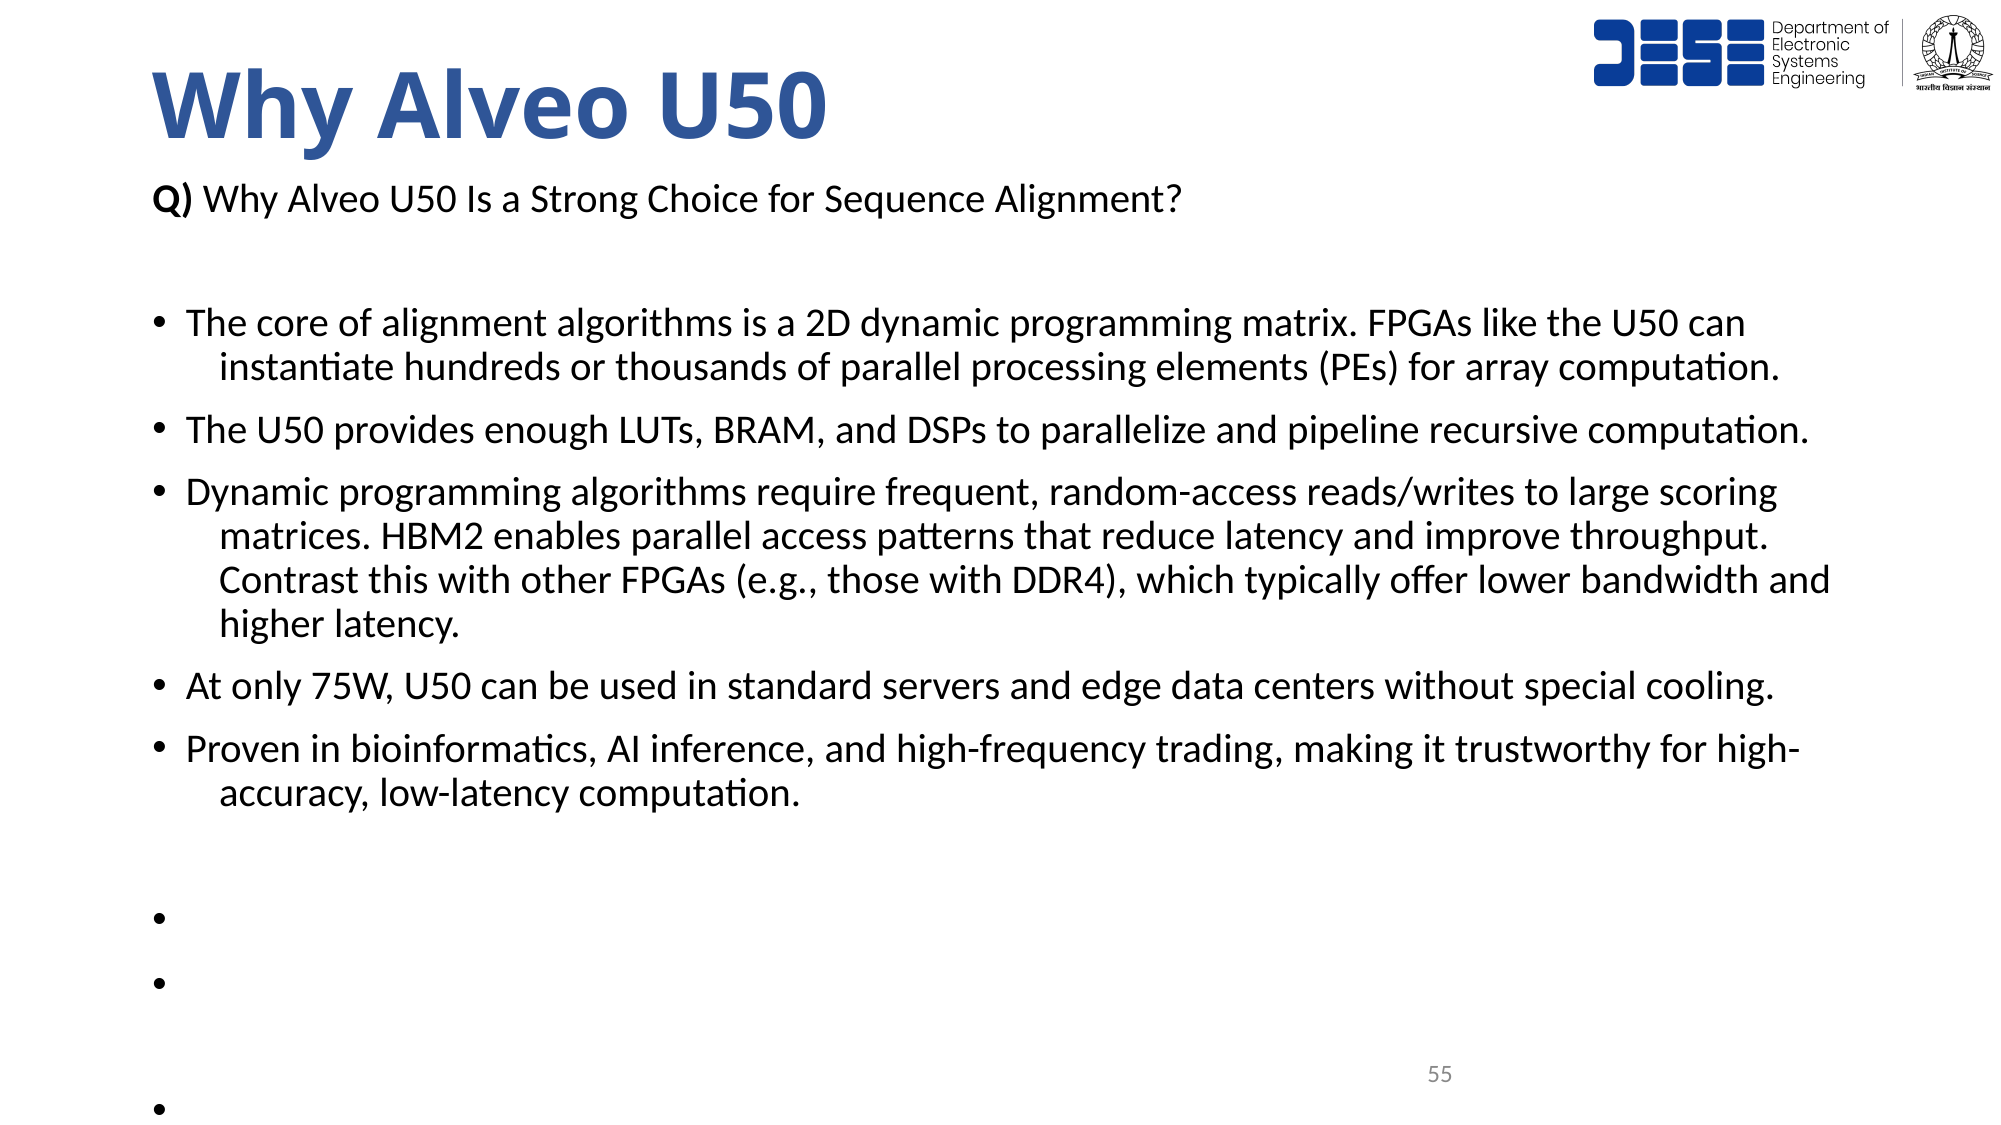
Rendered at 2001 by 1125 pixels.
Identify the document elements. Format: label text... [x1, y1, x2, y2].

title Why Alveo U50 [137, 0, 1863, 169]
text_box [1412, 1042, 1863, 1103]
list Q) Why Alveo U50 Is a Strong Choice for Sequence Alignment? The core of alignment algorithms is a 2D dynamic programming matrix. FPGAs like the U50 can instantiate hundreds or thousands of parallel processing elements (PEs) for array computation. The U50 provides enough LUTs, BRAM, and DSPs to parallelize and pipeline recursive computation. Dynamic programming algorithms require frequent, random-access reads/writes to large scoring matrices. HBM2 enables parallel access patterns that reduce latency and improve throughput. Contrast this with other FPGAs (e.g., those with DDR4), which typically offer lower bandwidth and higher latency. At only 75W, U50 can be used in standard servers and edge data centers without special cooling. Proven in bioinformatics, AI inference, and high-frequency trading, making it trustworthy for high-accuracy, low-latency computation. [137, 169, 1863, 884]
